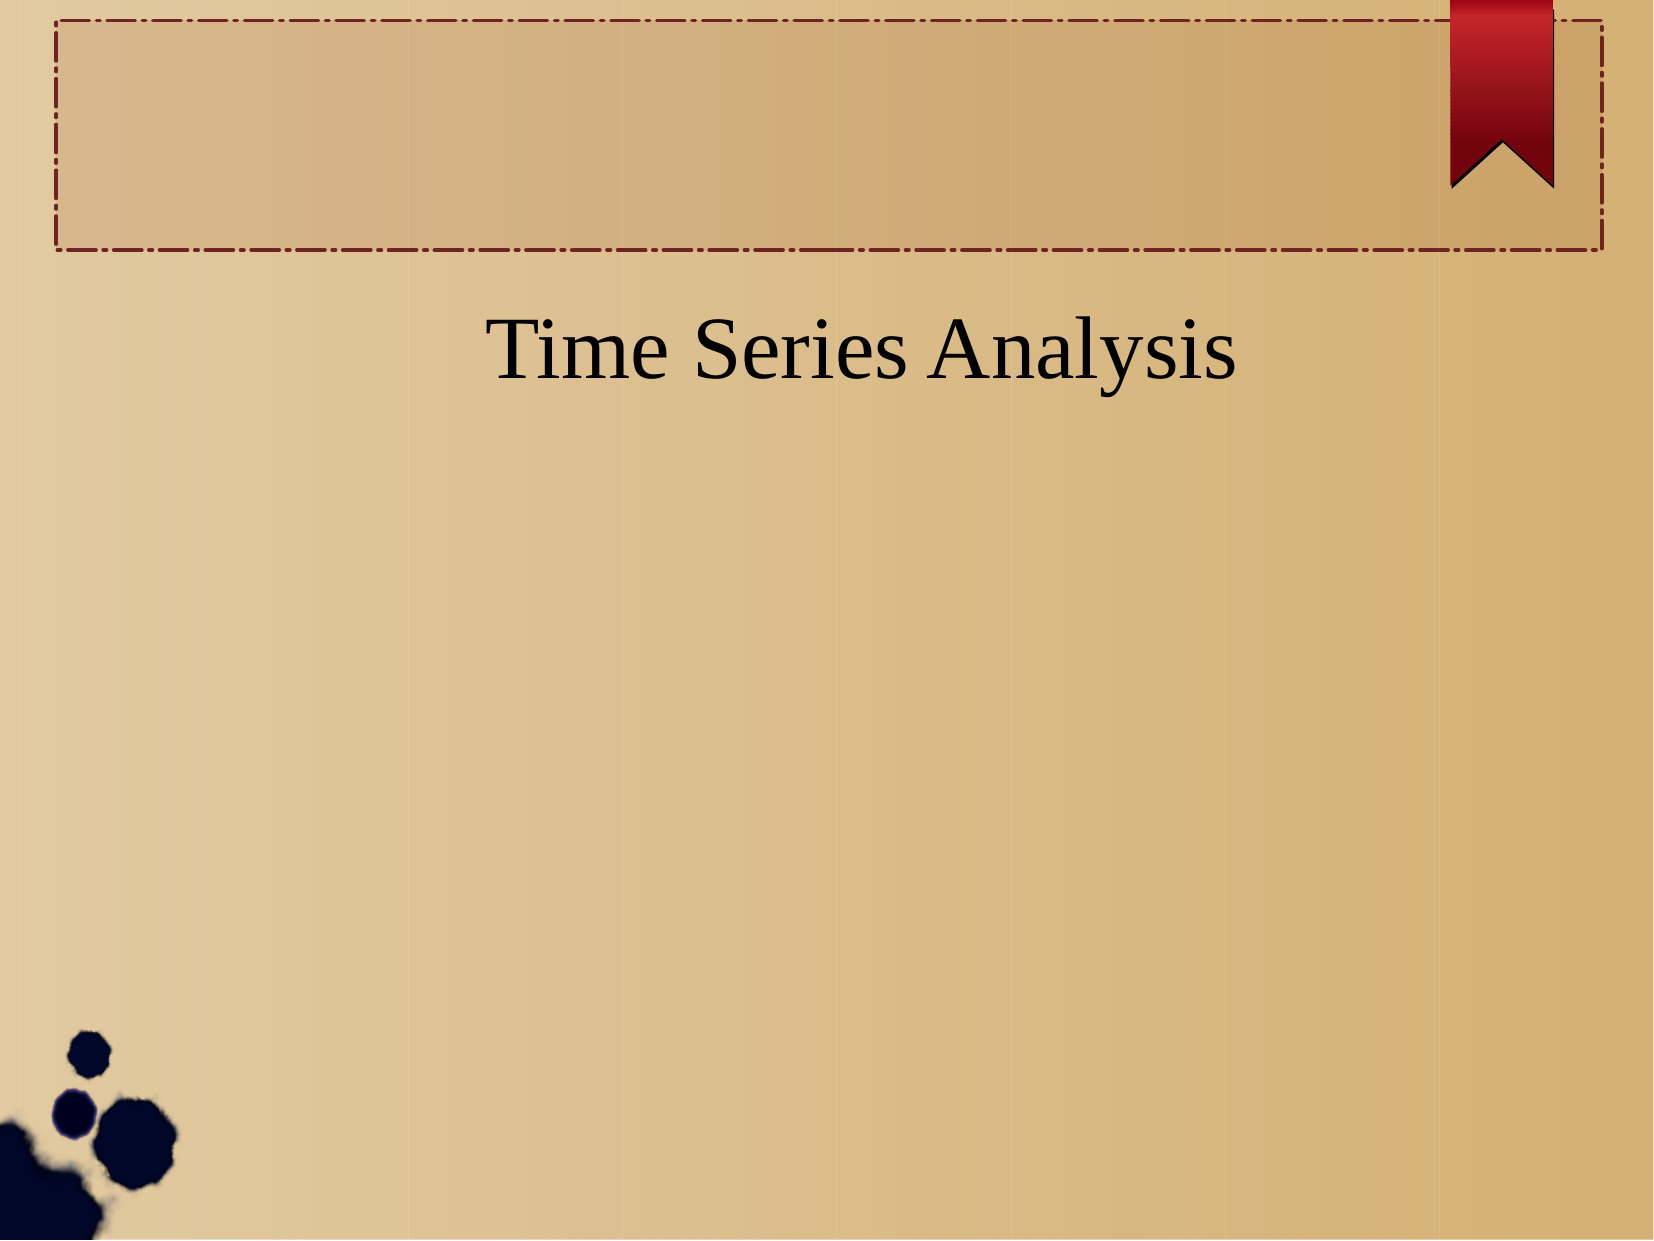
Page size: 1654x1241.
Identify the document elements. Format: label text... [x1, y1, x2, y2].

list Time Series Analysis [82, 299, 1571, 1019]
